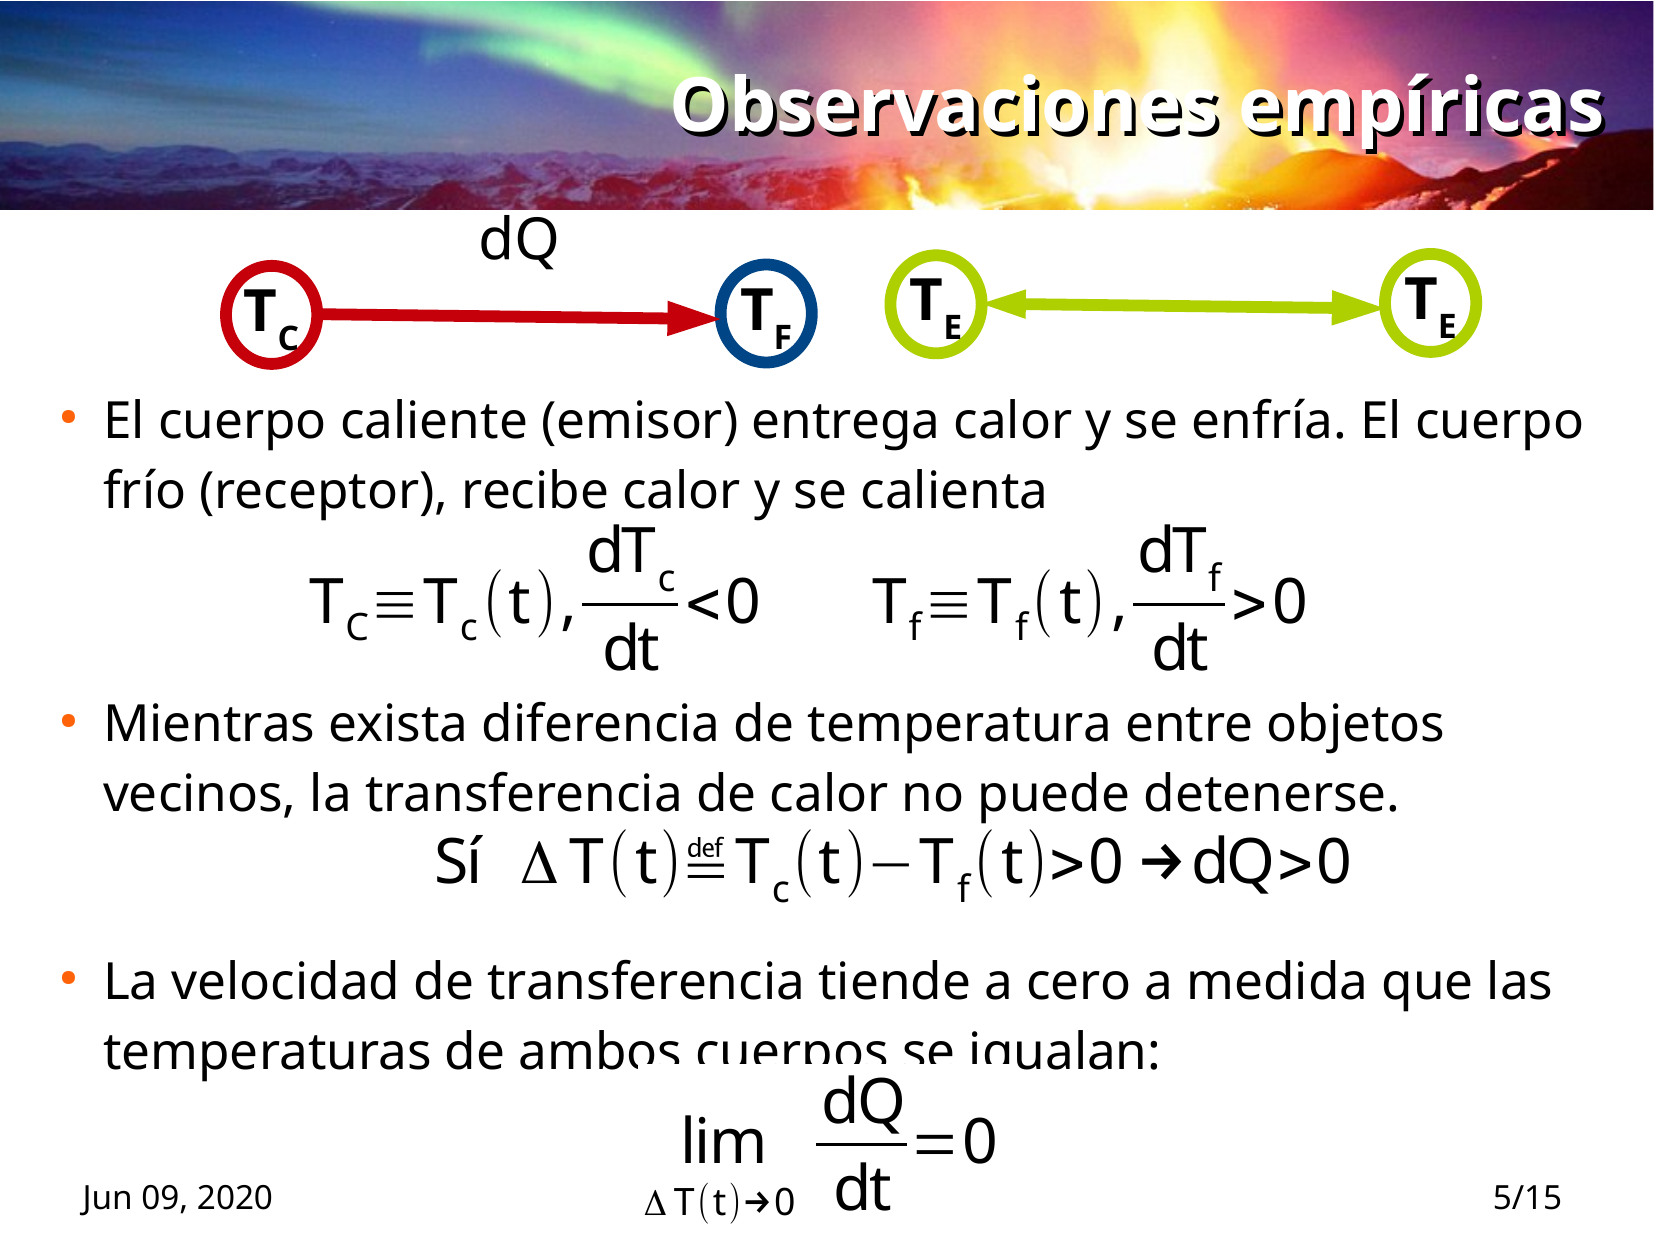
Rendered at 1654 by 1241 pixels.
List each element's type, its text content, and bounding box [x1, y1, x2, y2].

text_box TF [720, 264, 812, 363]
chart [428, 824, 1368, 912]
text_box TC [226, 265, 317, 364]
text_box TE [1385, 253, 1477, 352]
picture [0, 1, 1654, 210]
title Observaciones empíricas [45, 15, 1606, 191]
text_box TE [890, 255, 982, 354]
chart [637, 1064, 1013, 1226]
list El cuerpo caliente (emisor) entrega calor y se enfría. El cuerpo frío (receptor), recibe calor y se calienta Mientras exista diferencia de temperatura entre objetos vecinos, la transferencia de calor no puede detenerse. La velocidad de transferencia tiende a cero a medida que las temperaturas de ambos cuerpos se igualan: [45, 195, 1606, 1096]
chart [301, 512, 1323, 686]
